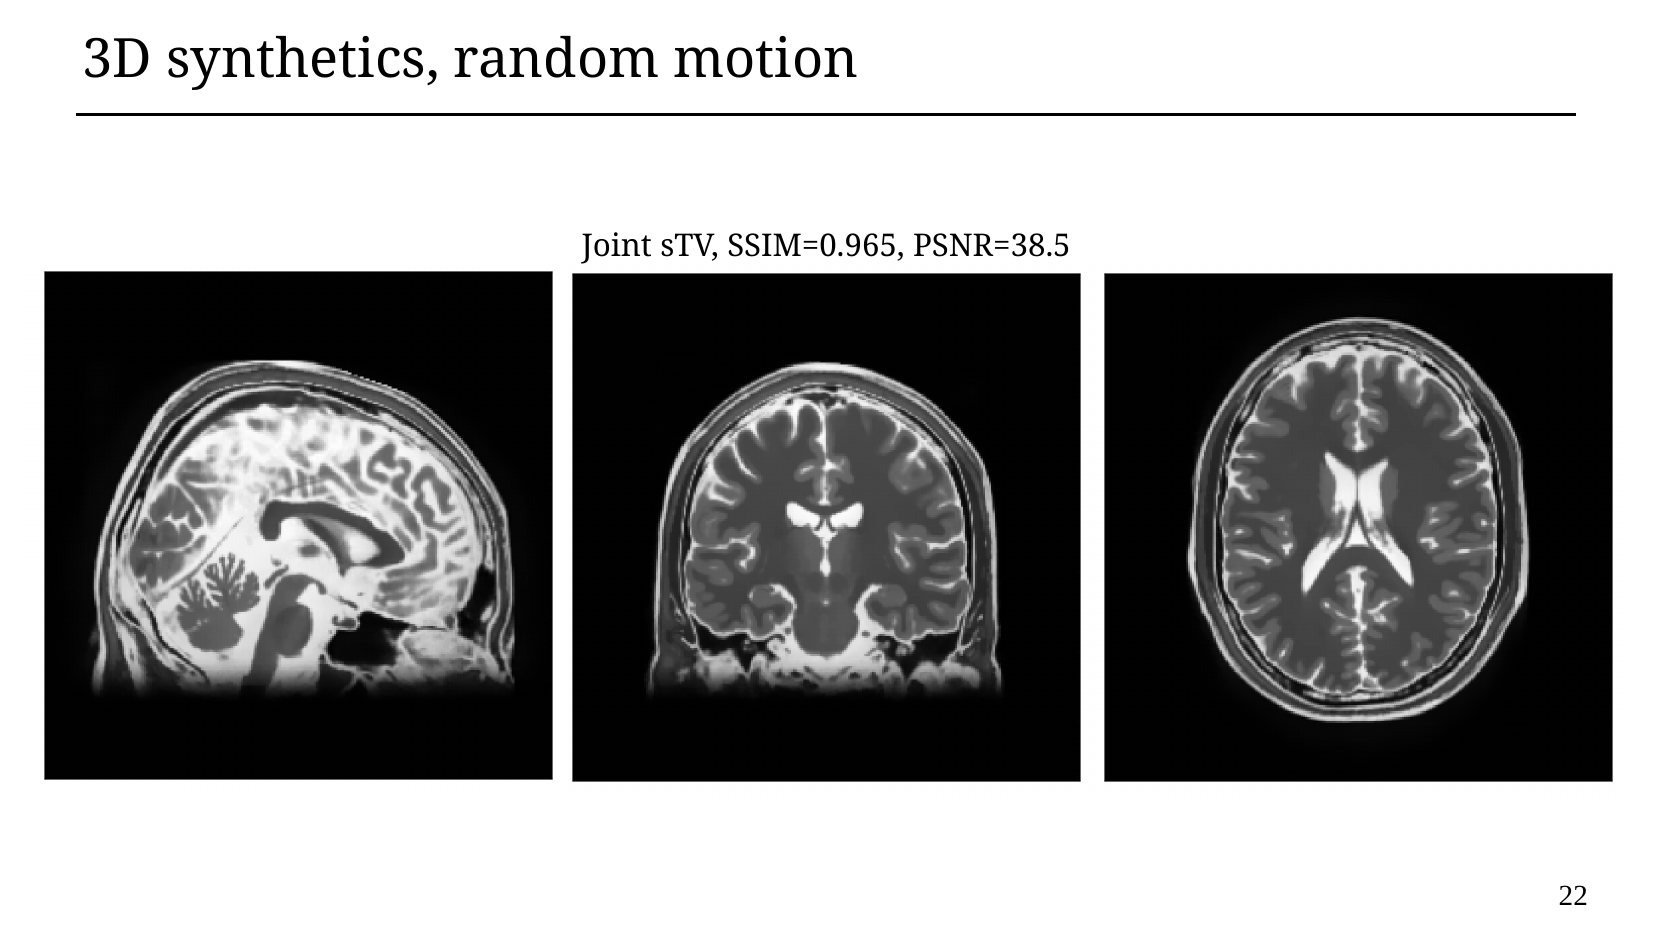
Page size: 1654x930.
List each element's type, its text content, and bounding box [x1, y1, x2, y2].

text_box Joint sTV, SSIM=0.965, PSNR=38.5 [361, 215, 1292, 267]
picture [24, 258, 1625, 801]
title 3D synthetics, random motion [82, 7, 1571, 105]
